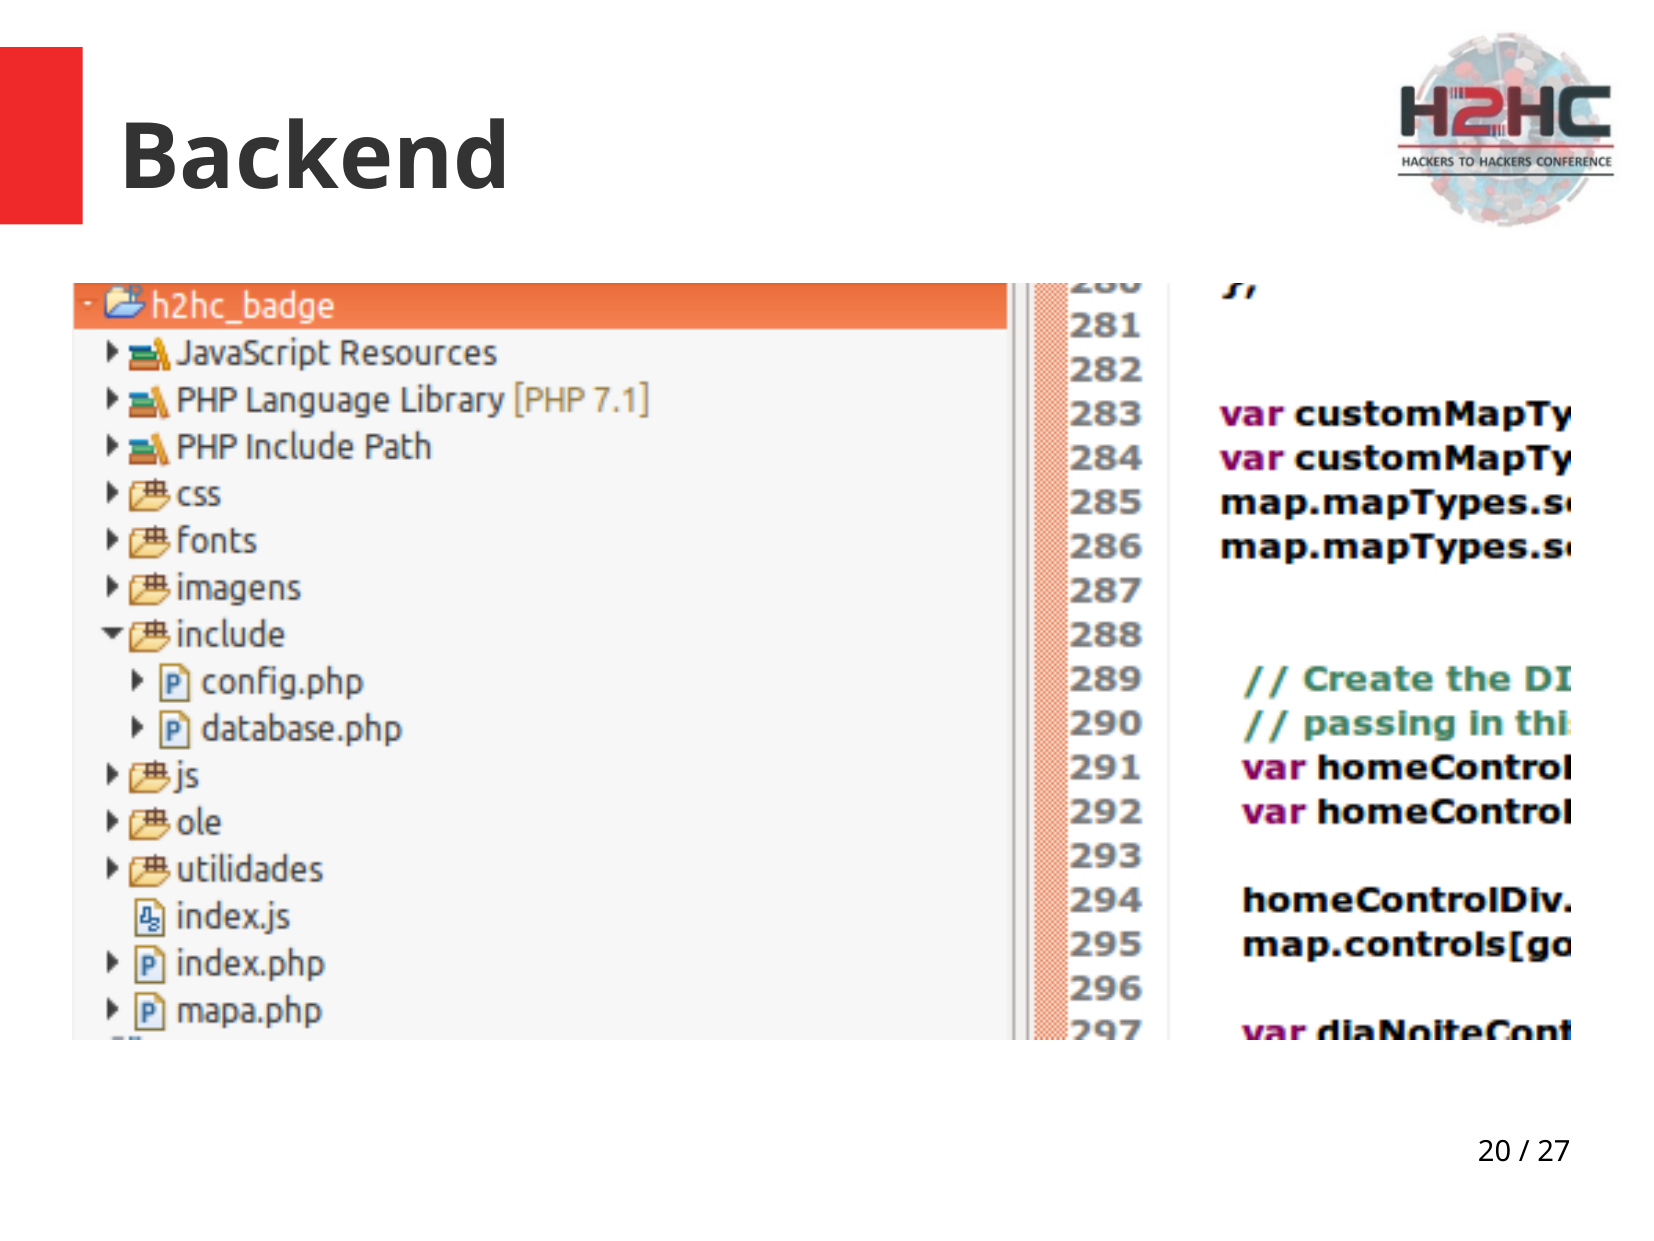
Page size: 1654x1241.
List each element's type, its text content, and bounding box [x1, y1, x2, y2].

picture [72, 283, 1571, 1040]
title Backend [118, 49, 1571, 257]
picture [1299, 11, 1654, 248]
